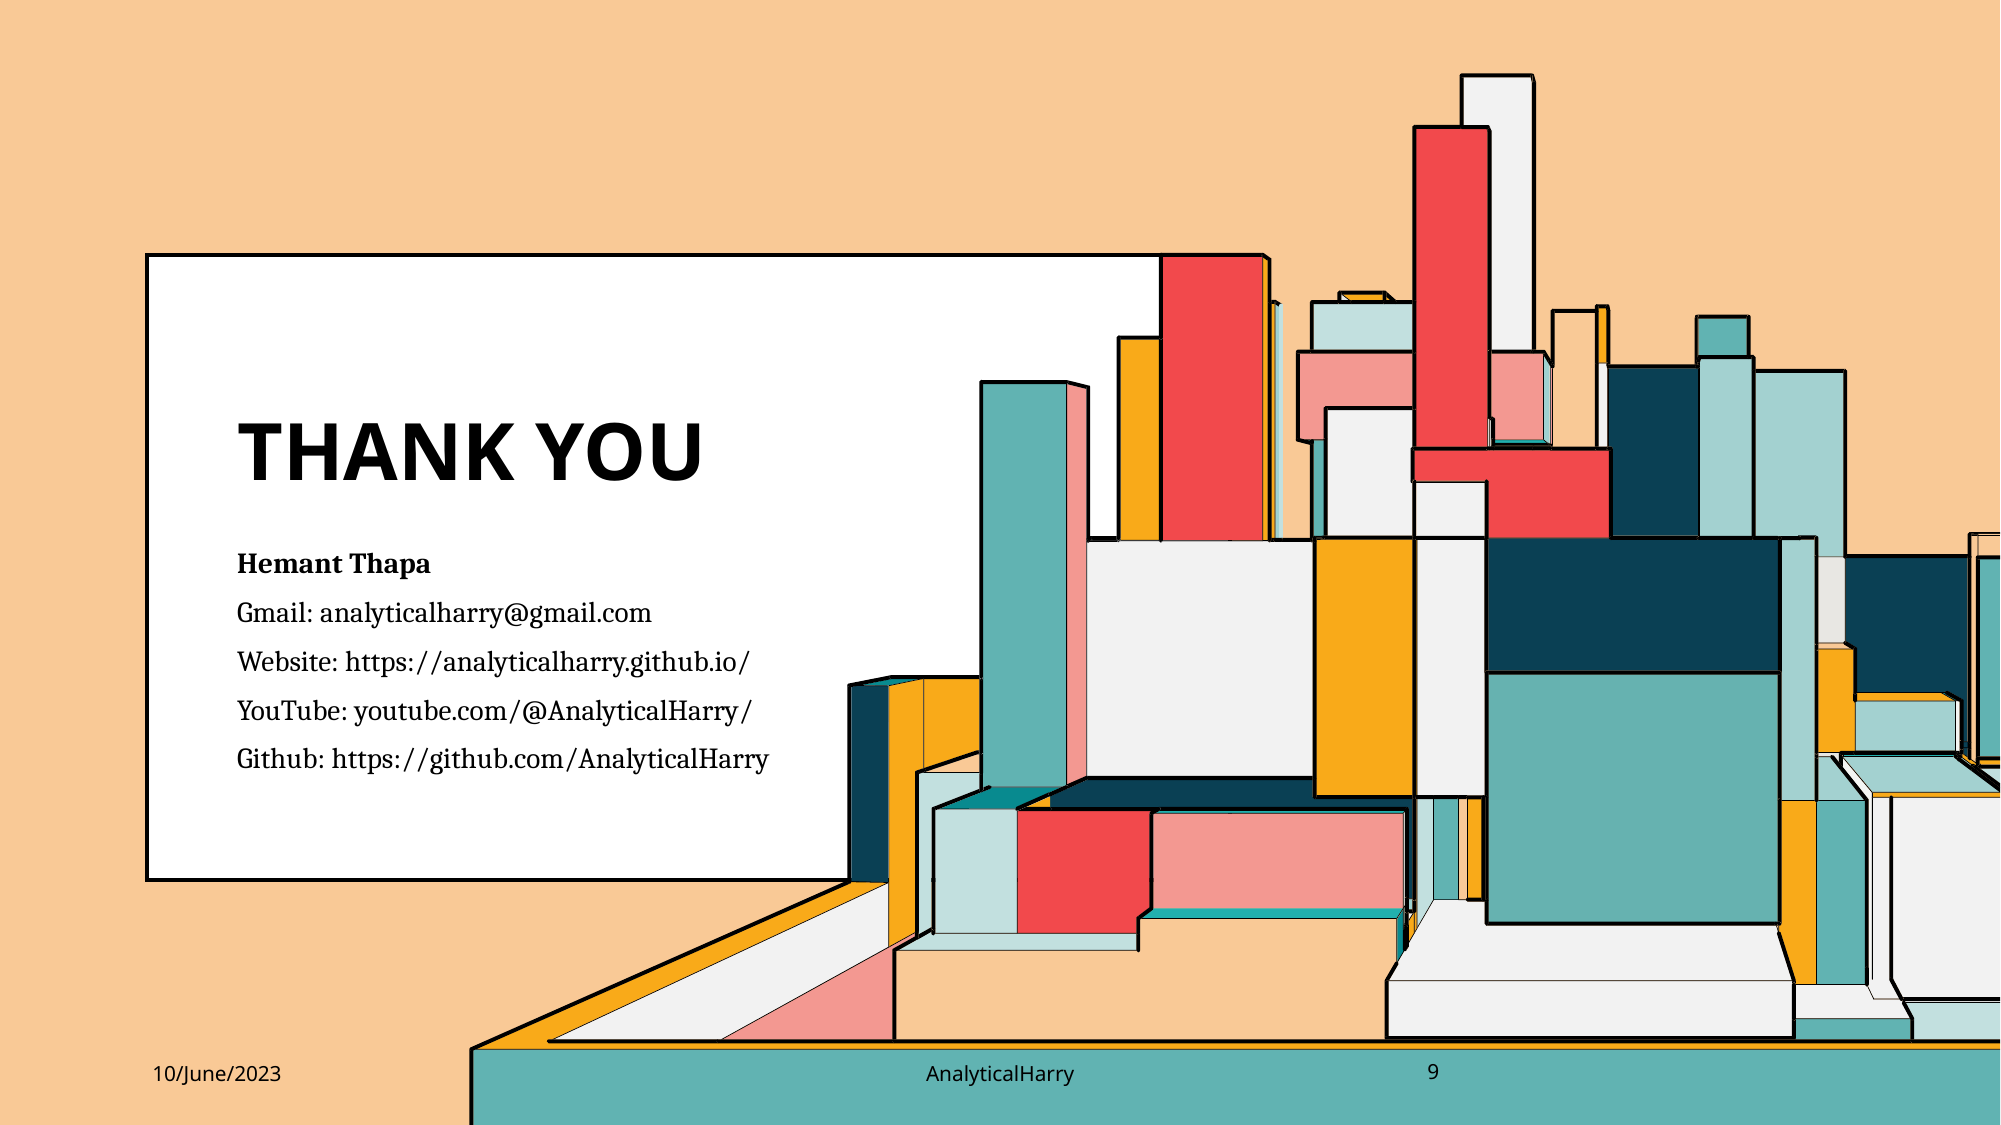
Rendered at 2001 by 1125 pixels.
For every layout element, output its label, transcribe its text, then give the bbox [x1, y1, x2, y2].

text_box [1412, 1042, 1863, 1103]
list Hemant Thapa Gmail: analyticalharry@gmail.com Website: https://analyticalharry.github.io/ YouTube: youtube.com/@AnalyticalHarry/ Github: https://github.com/AnalyticalHarry [153, 362, 937, 763]
title THANK YOU [137, 168, 844, 386]
text_box 10/June/2023 [137, 1042, 588, 1103]
text_box AnalyticalHarry [662, 1042, 1338, 1103]
